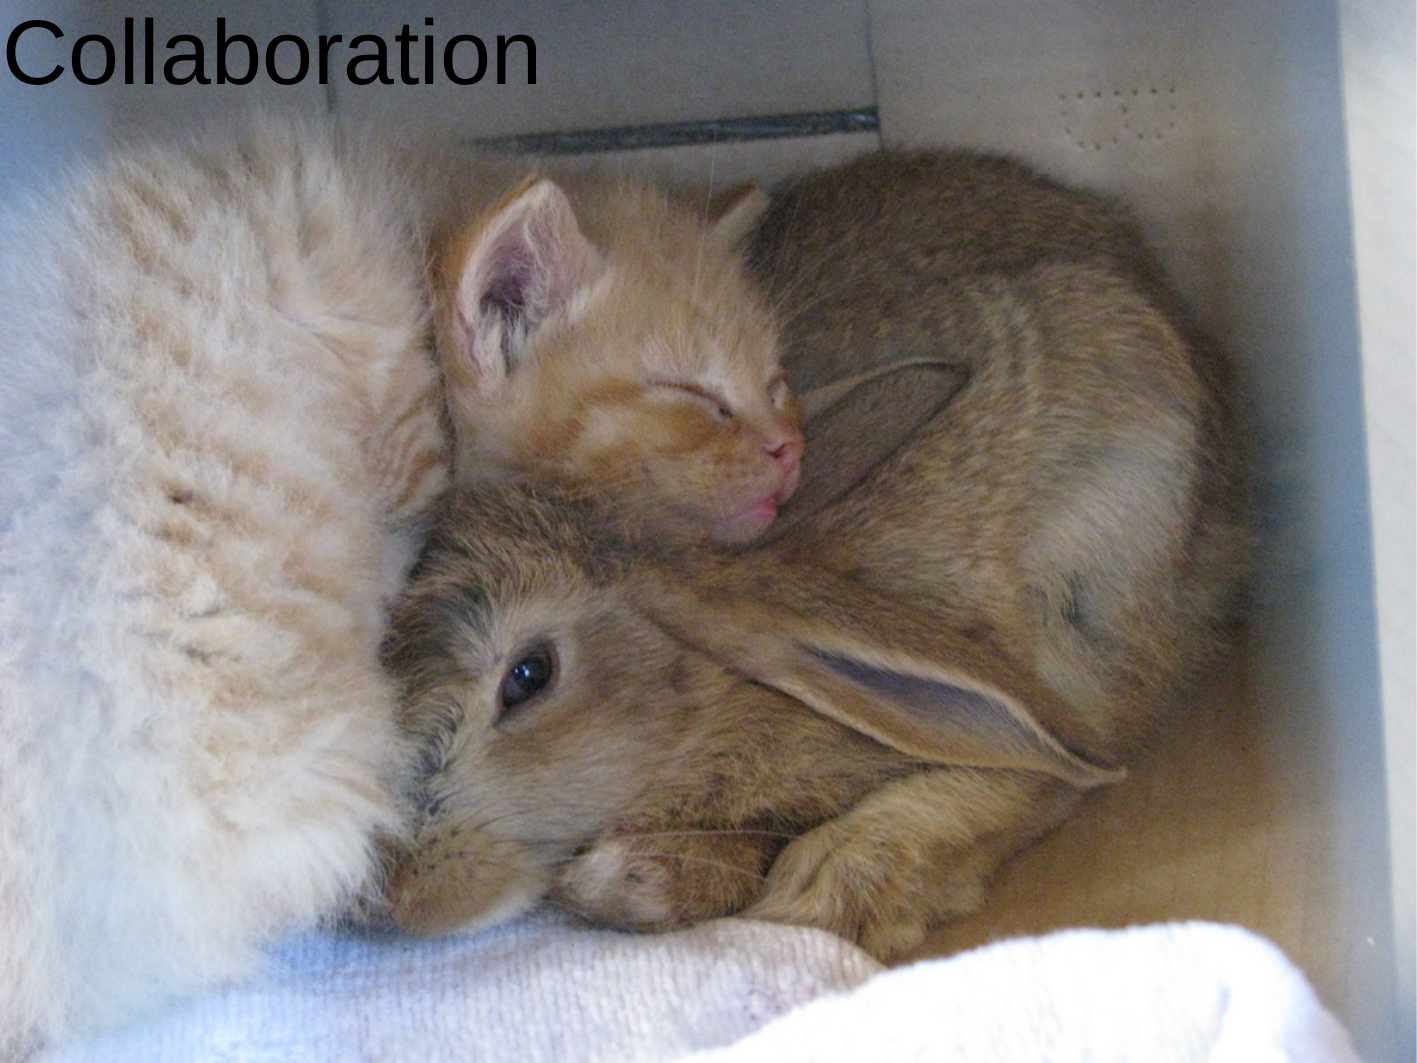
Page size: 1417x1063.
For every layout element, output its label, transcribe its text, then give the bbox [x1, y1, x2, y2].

text_box Collaboration [0, 0, 546, 105]
picture [0, 0, 1417, 1063]
